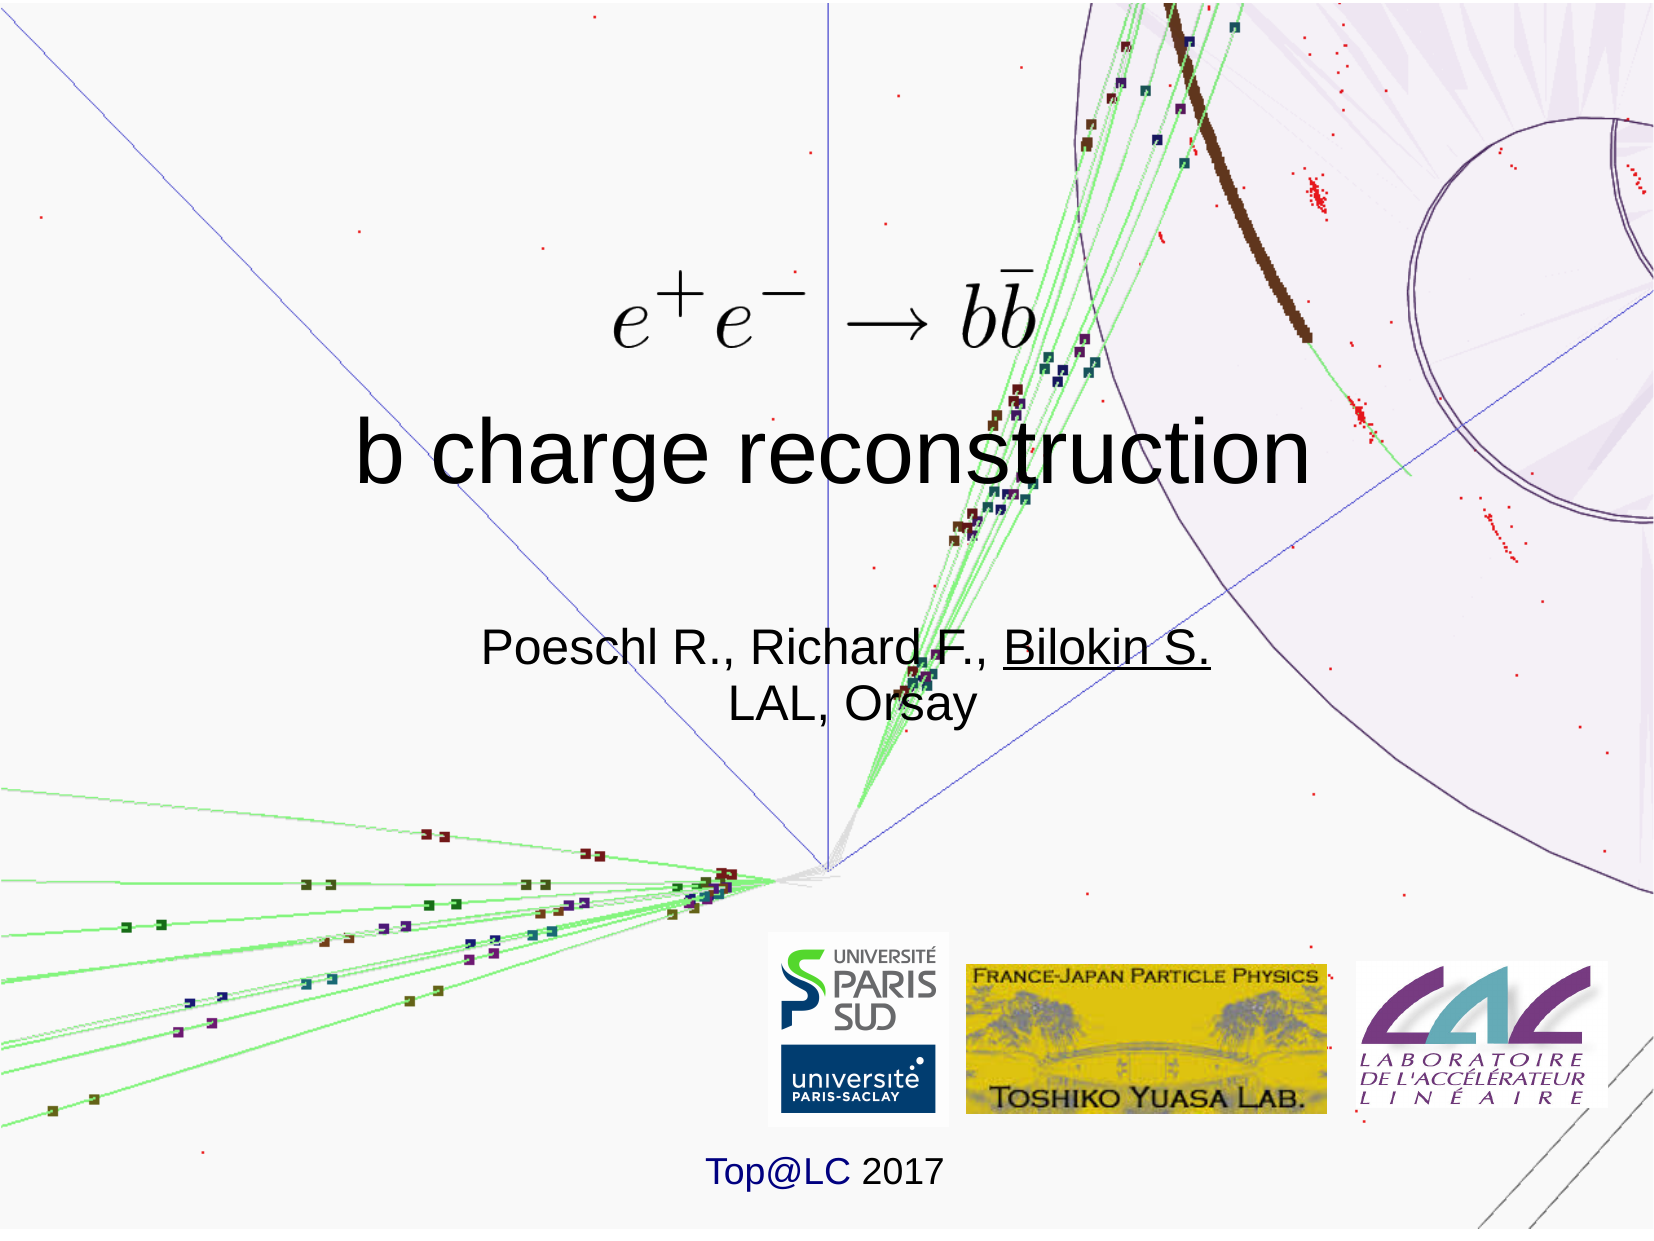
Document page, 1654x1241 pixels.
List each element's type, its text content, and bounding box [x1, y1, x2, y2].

text_box Top@LC 2017 [510, 1143, 1141, 1201]
text_box [82, 645, 1571, 1025]
subtitle Poeschl R., Richard F., Bilokin S. LAL, Orsay [386, 610, 1306, 645]
picture [0, 3, 1654, 1229]
title b charge reconstruction [90, 347, 1579, 556]
